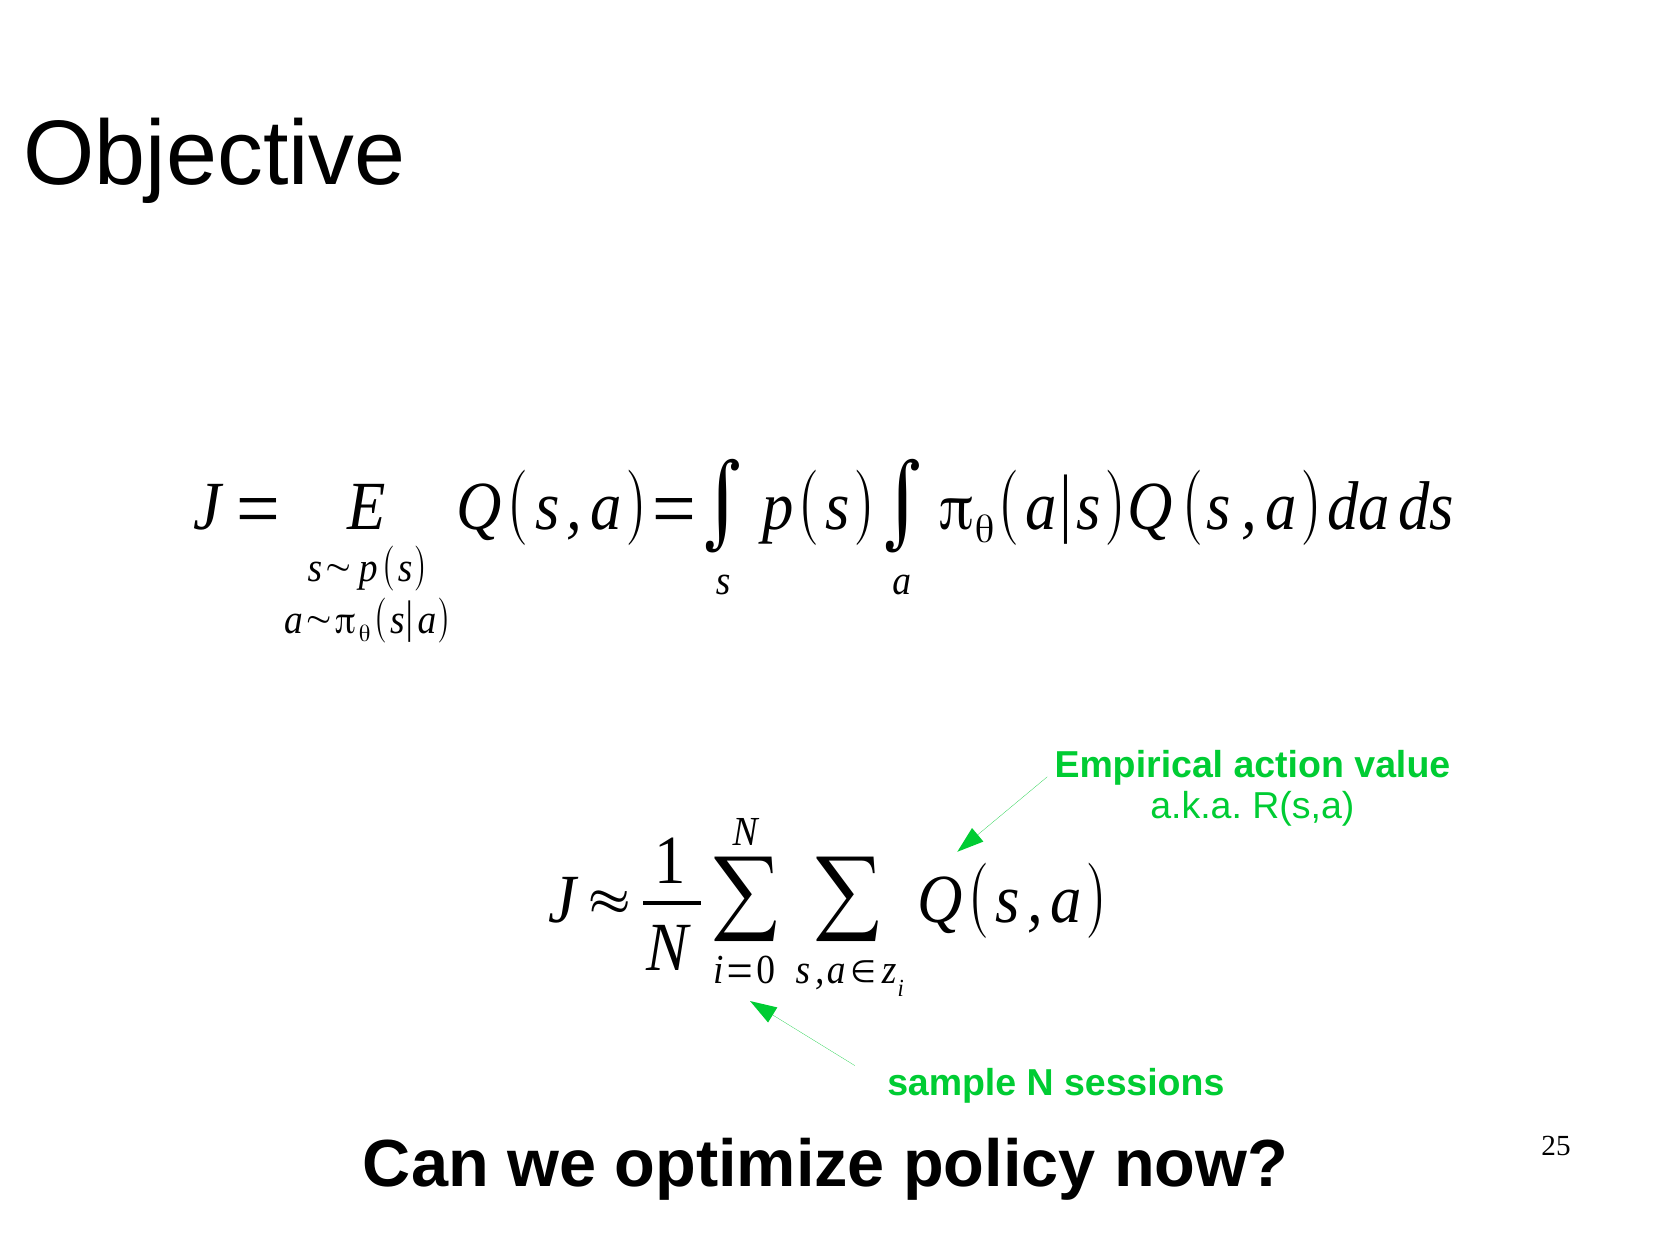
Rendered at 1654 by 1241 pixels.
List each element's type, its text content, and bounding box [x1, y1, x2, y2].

title Objective [23, 49, 1512, 257]
text_box sample N sessions [843, 1053, 1269, 1111]
chart [532, 806, 1123, 1002]
text_box Can we optimize policy now? [348, 1119, 1399, 1209]
text_box Empirical action value a.k.a. R(s,a) [1039, 735, 1466, 835]
chart [178, 452, 1472, 645]
